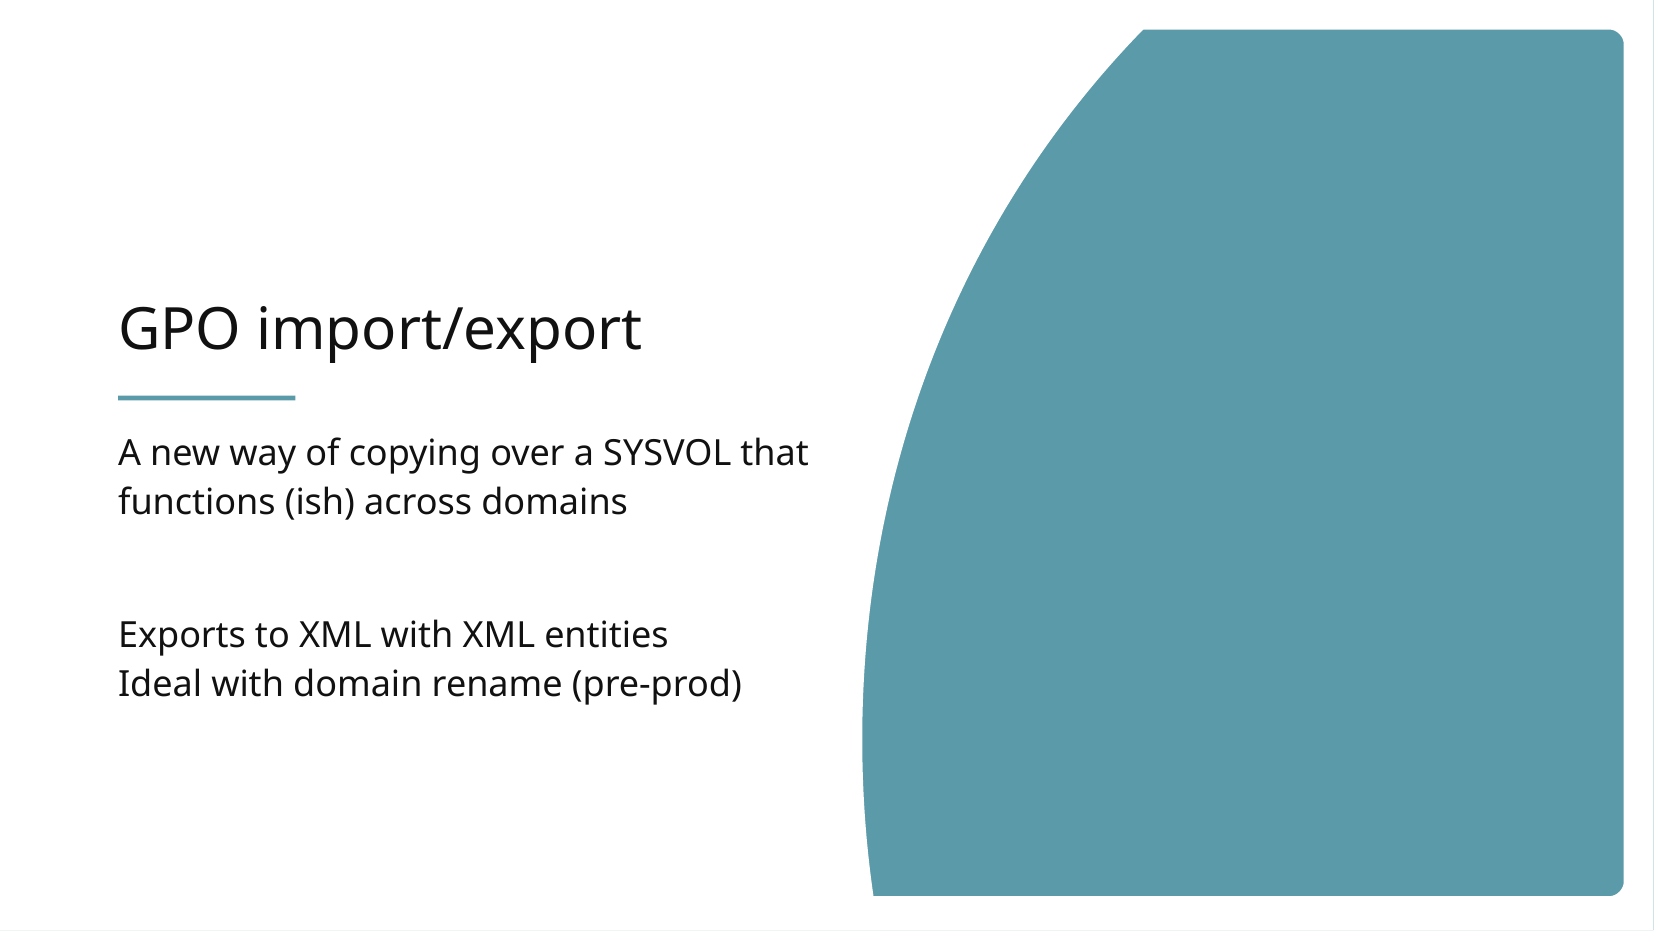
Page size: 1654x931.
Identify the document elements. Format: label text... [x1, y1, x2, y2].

list A new way of copying over a SYSVOL that functions (ish) across domains Exports to XML with XML entities Ideal with domain rename (pre-prod) [118, 426, 827, 708]
text_box [646, 419, 677, 490]
title GPO import/export [118, 70, 826, 367]
